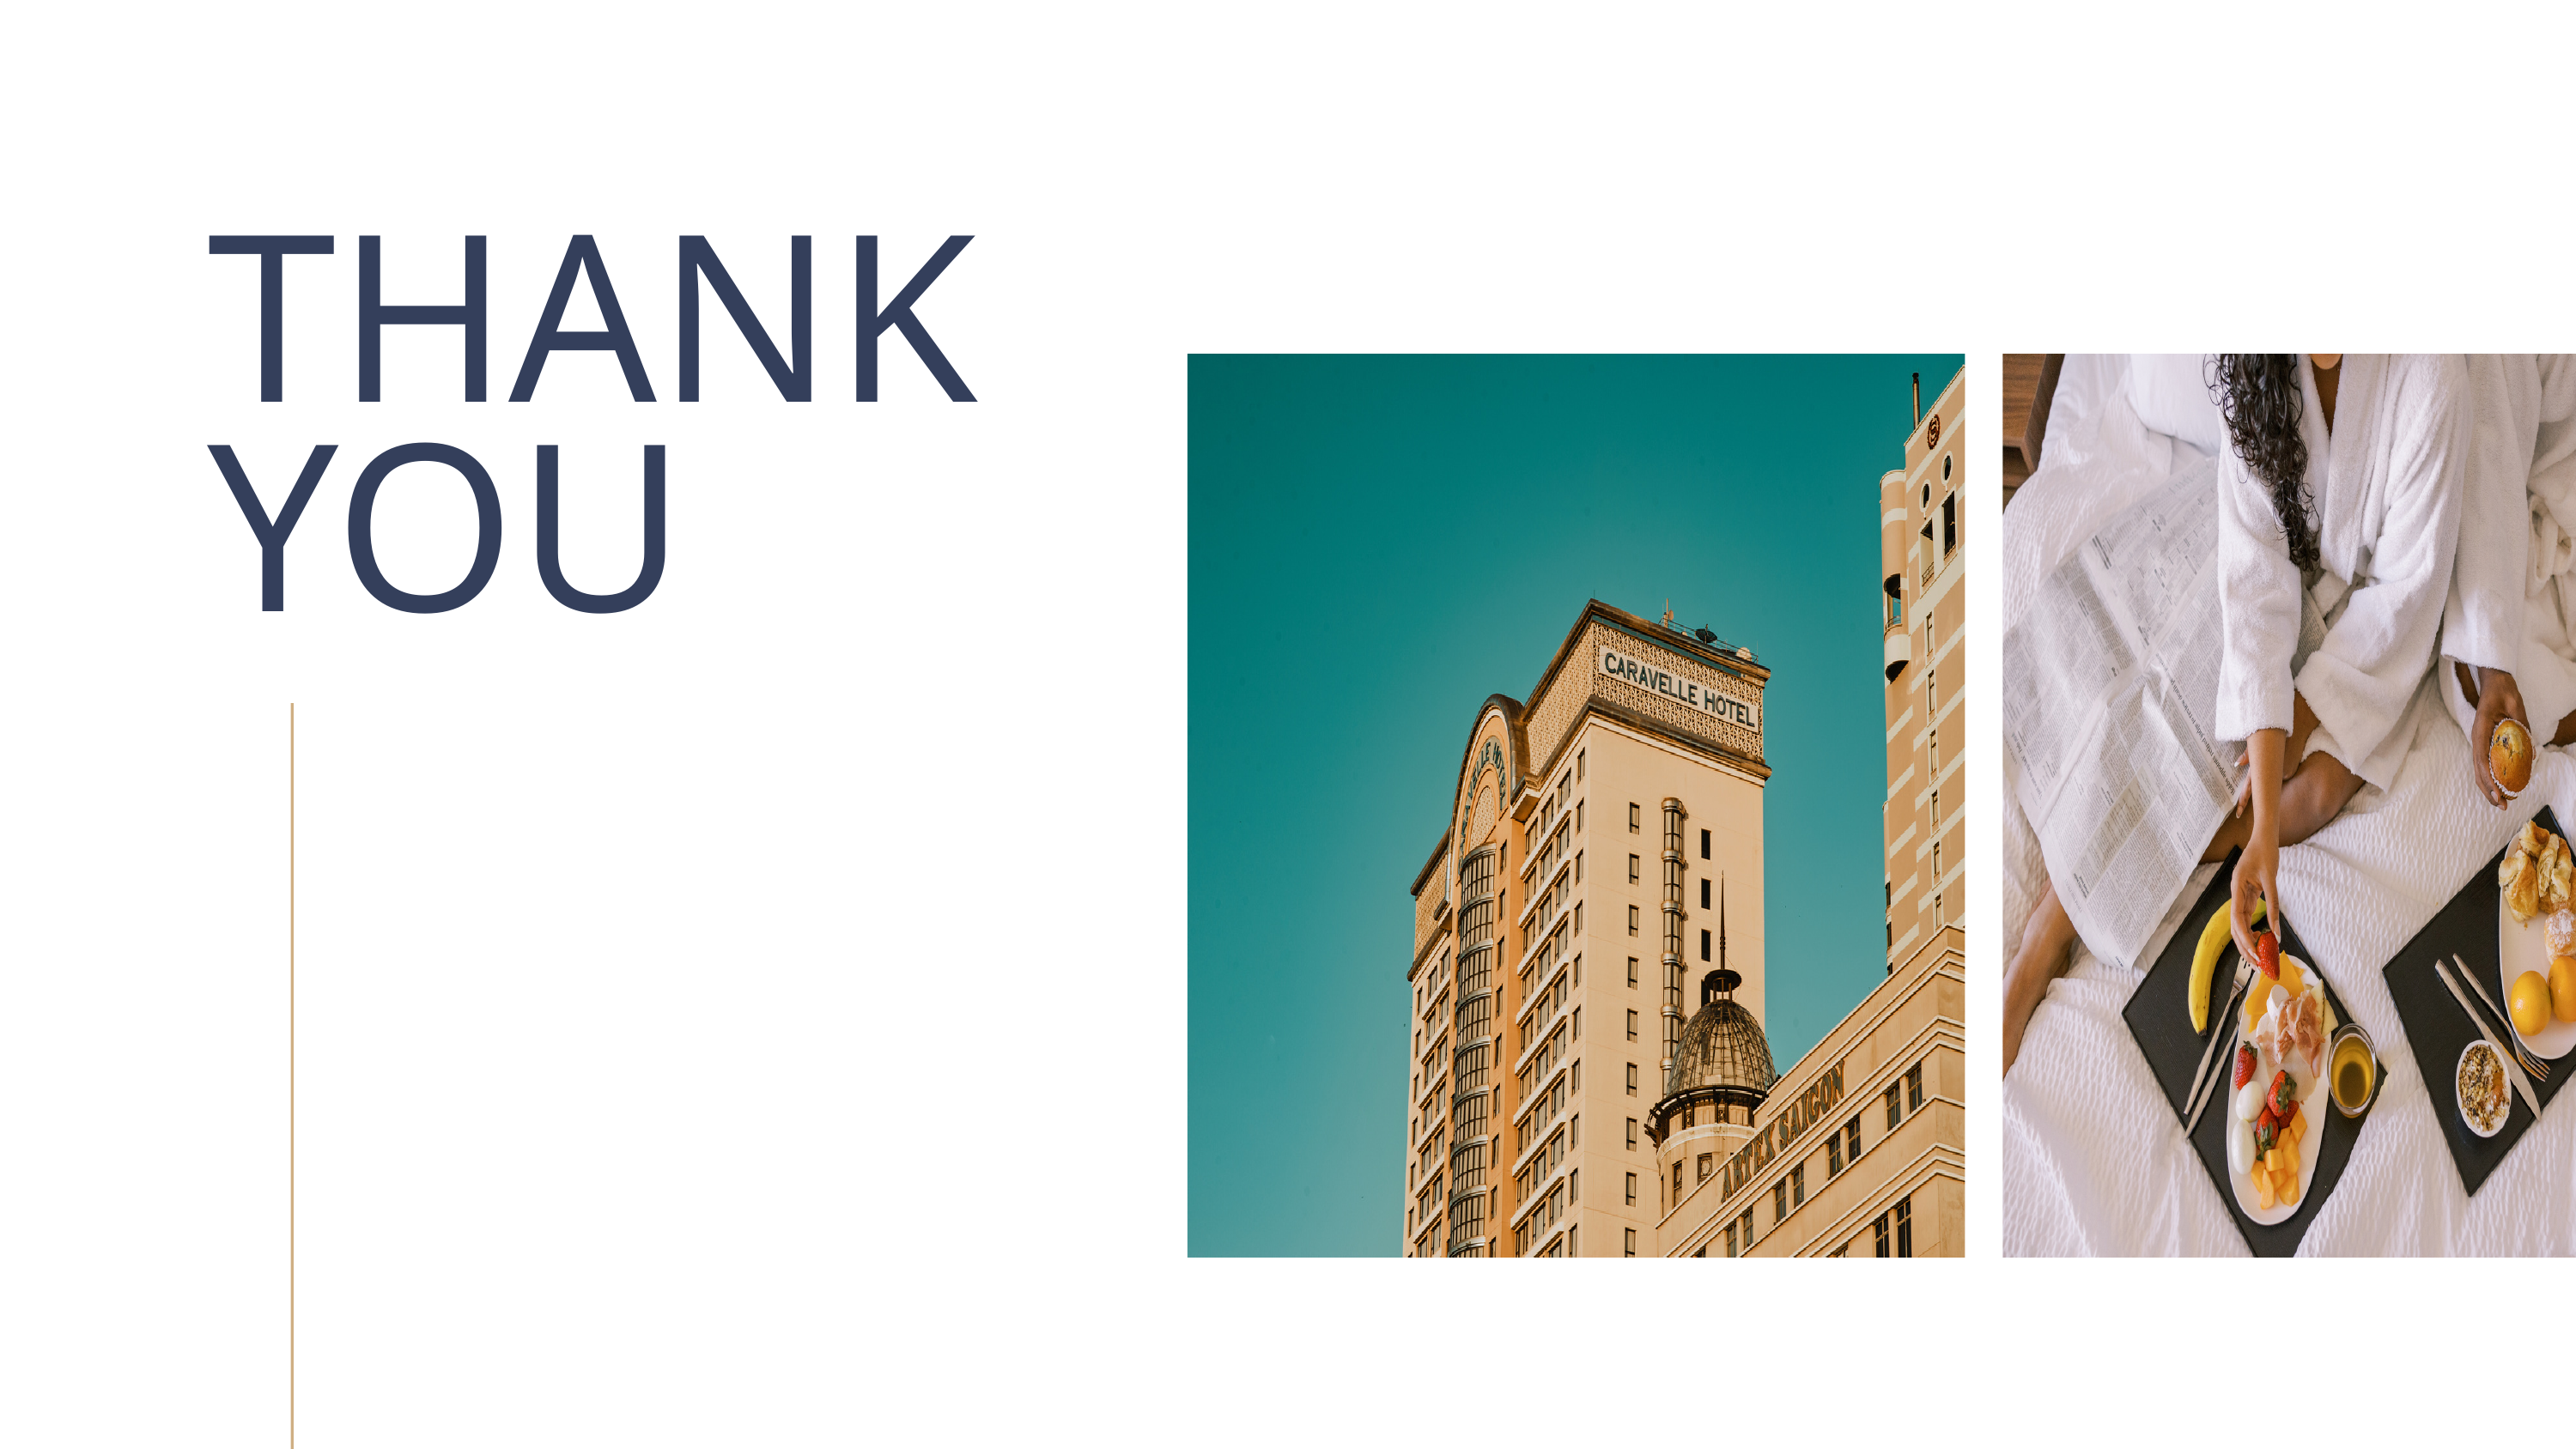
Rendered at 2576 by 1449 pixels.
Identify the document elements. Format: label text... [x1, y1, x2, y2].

text_box [1188, 354, 1965, 1257]
text_box [2002, 354, 2576, 1257]
text_box THANK YOU [207, 239, 1246, 674]
